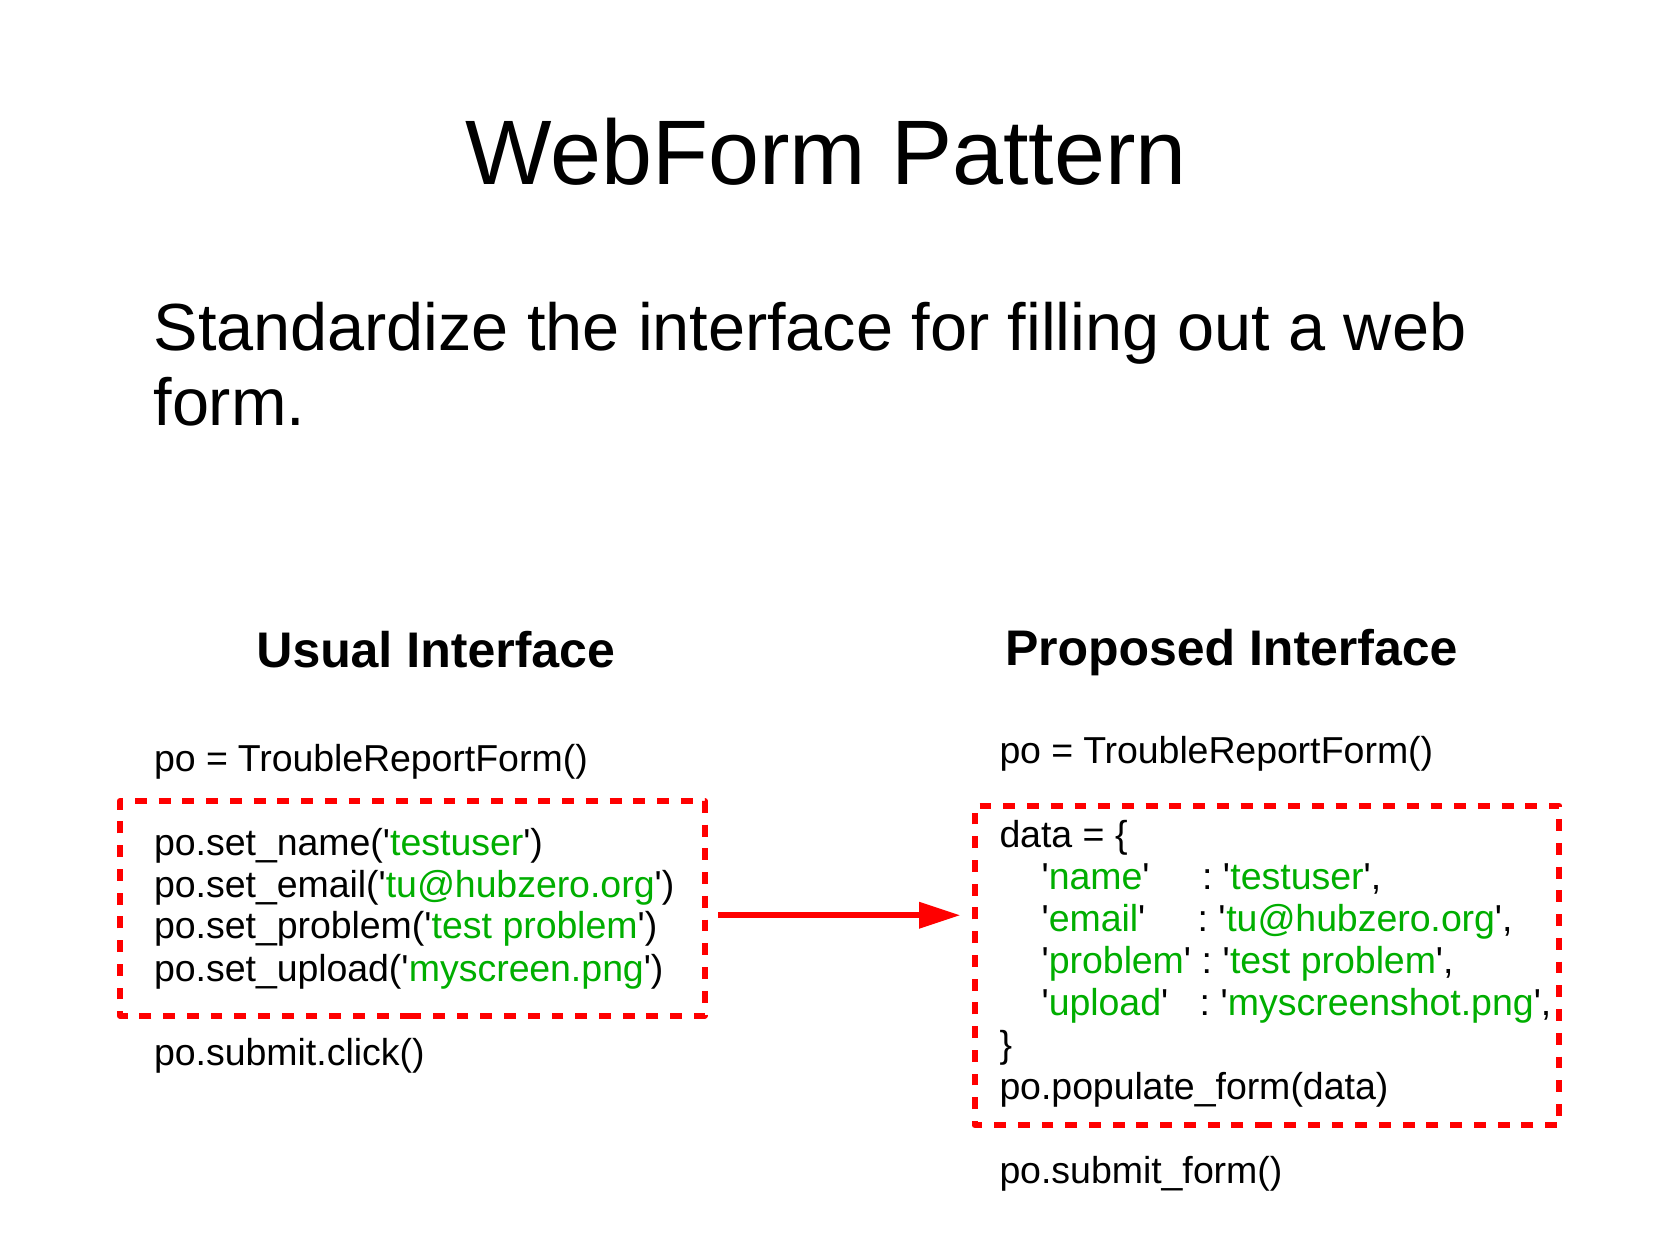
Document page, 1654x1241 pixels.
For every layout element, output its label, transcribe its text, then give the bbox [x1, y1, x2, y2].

text_box po = TroubleReportForm() data = { 'name' : 'testuser', 'email' : 'tu@hubzero.org', 'problem' : 'test problem', 'upload' : 'myscreenshot.png', } po.populate_form(data) po.submit_form() [984, 722, 1622, 1241]
list Standardize the interface for filling out a web form. [82, 290, 1571, 721]
text_box Usual Interface [241, 615, 630, 687]
text_box Proposed Interface [990, 613, 1473, 685]
text_box [1, 721, 1653, 1214]
title WebForm Pattern [82, 49, 1571, 257]
text_box po = TroubleReportForm() po.set_name('testuser') po.set_email('tu@hubzero.org') po.set_problem('test problem') po.set_upload('myscreen.png') po.submit.click() [139, 729, 778, 1187]
